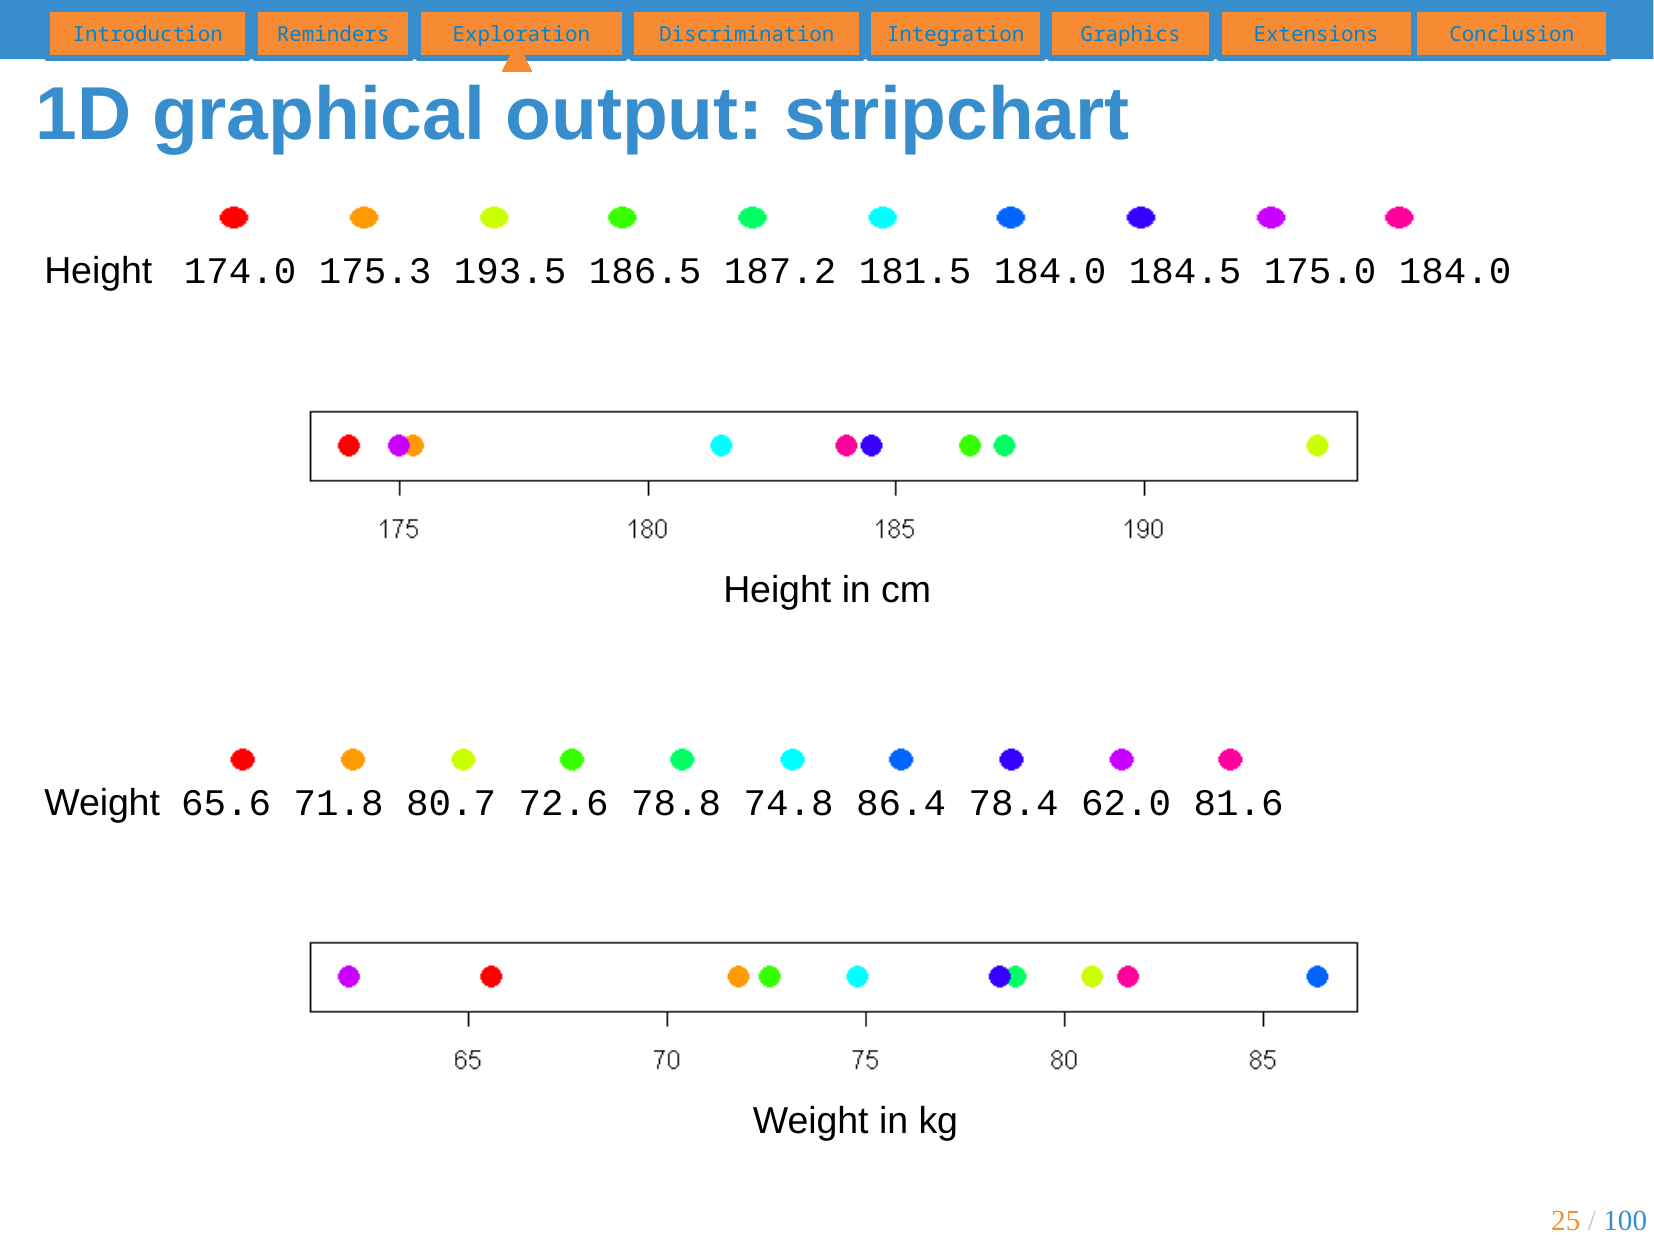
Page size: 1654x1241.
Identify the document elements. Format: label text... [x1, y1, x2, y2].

picture [69, 820, 1421, 1165]
picture [29, 83, 1530, 242]
text_box Weight 65.6 71.8 80.7 72.6 78.8 74.8 86.4 78.4 62.0 81.6 [29, 773, 1388, 834]
text_box Height 174.0 175.3 193.5 186.5 187.2 181.5 184.0 184.5 175.0 184.0 [29, 242, 1565, 303]
text_box Height in cm [708, 561, 975, 621]
picture [29, 289, 1530, 773]
text_box [502, 41, 532, 72]
title 1D graphical output: stripchart [35, 61, 1571, 166]
text_box Weight in kg [738, 1092, 975, 1152]
